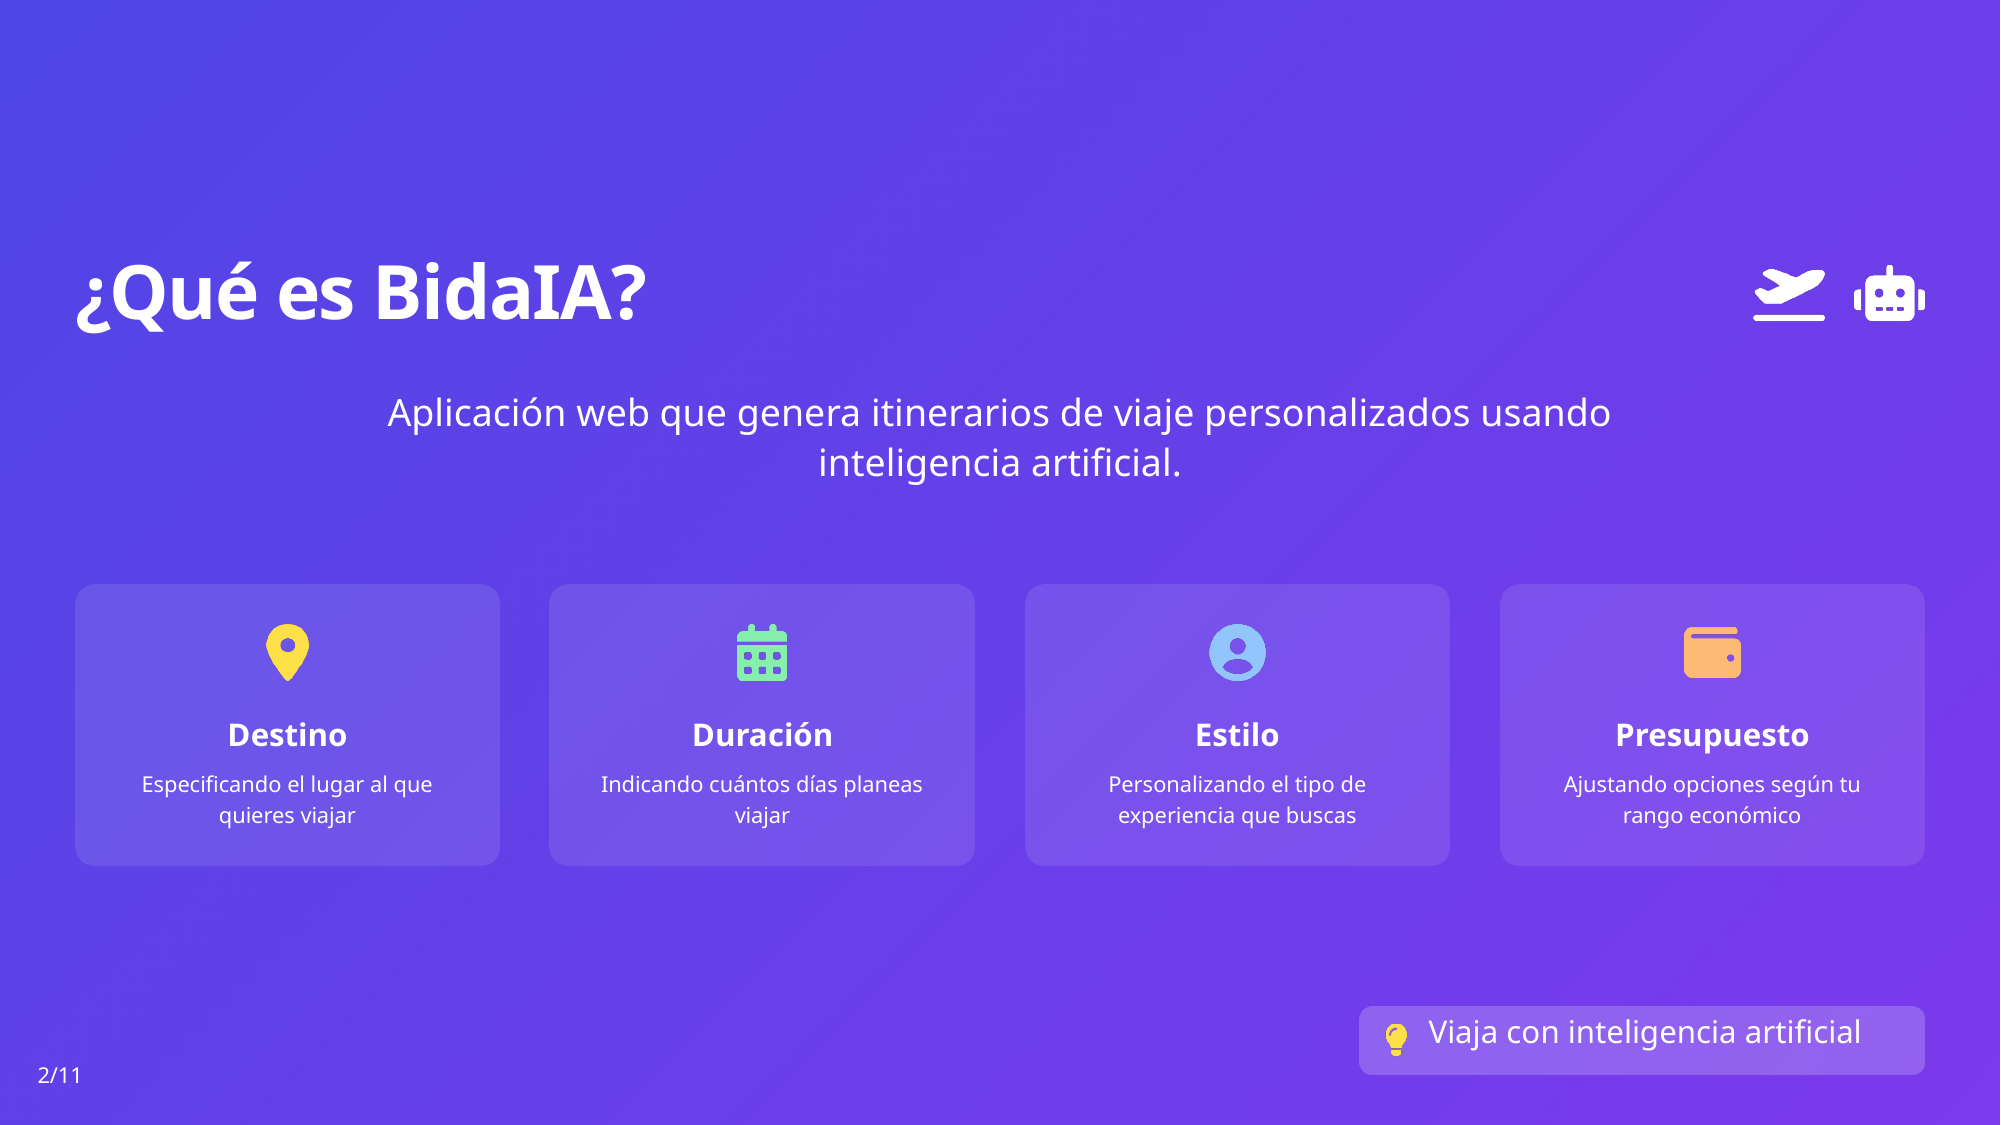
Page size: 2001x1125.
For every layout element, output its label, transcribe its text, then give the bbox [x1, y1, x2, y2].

text_box Presupuesto [1579, 709, 1846, 754]
text_box Indicando cuántos días planeas viajar [587, 765, 938, 829]
text_box Personalizando el tipo de experiencia que buscas [1062, 765, 1413, 829]
text_box Especificando el lugar al que quieres viajar [112, 765, 463, 829]
text_box Ajustando opciones según tu rango económico [1537, 765, 1888, 829]
text_box Estilo [1178, 709, 1297, 754]
text_box Aplicación web que genera itinerarios de viaje personalizados usando inteligencia artificial. [300, 384, 1700, 485]
text_box Duración [667, 709, 858, 754]
text_box Destino [206, 709, 369, 754]
text_box ¿Qué es BidaIA? [75, 259, 853, 335]
text_box 2/11 [37, 1056, 97, 1088]
picture [0, 0, 2000, 1125]
text_box Viaja con inteligencia artificial [1420, 1006, 2000, 1075]
